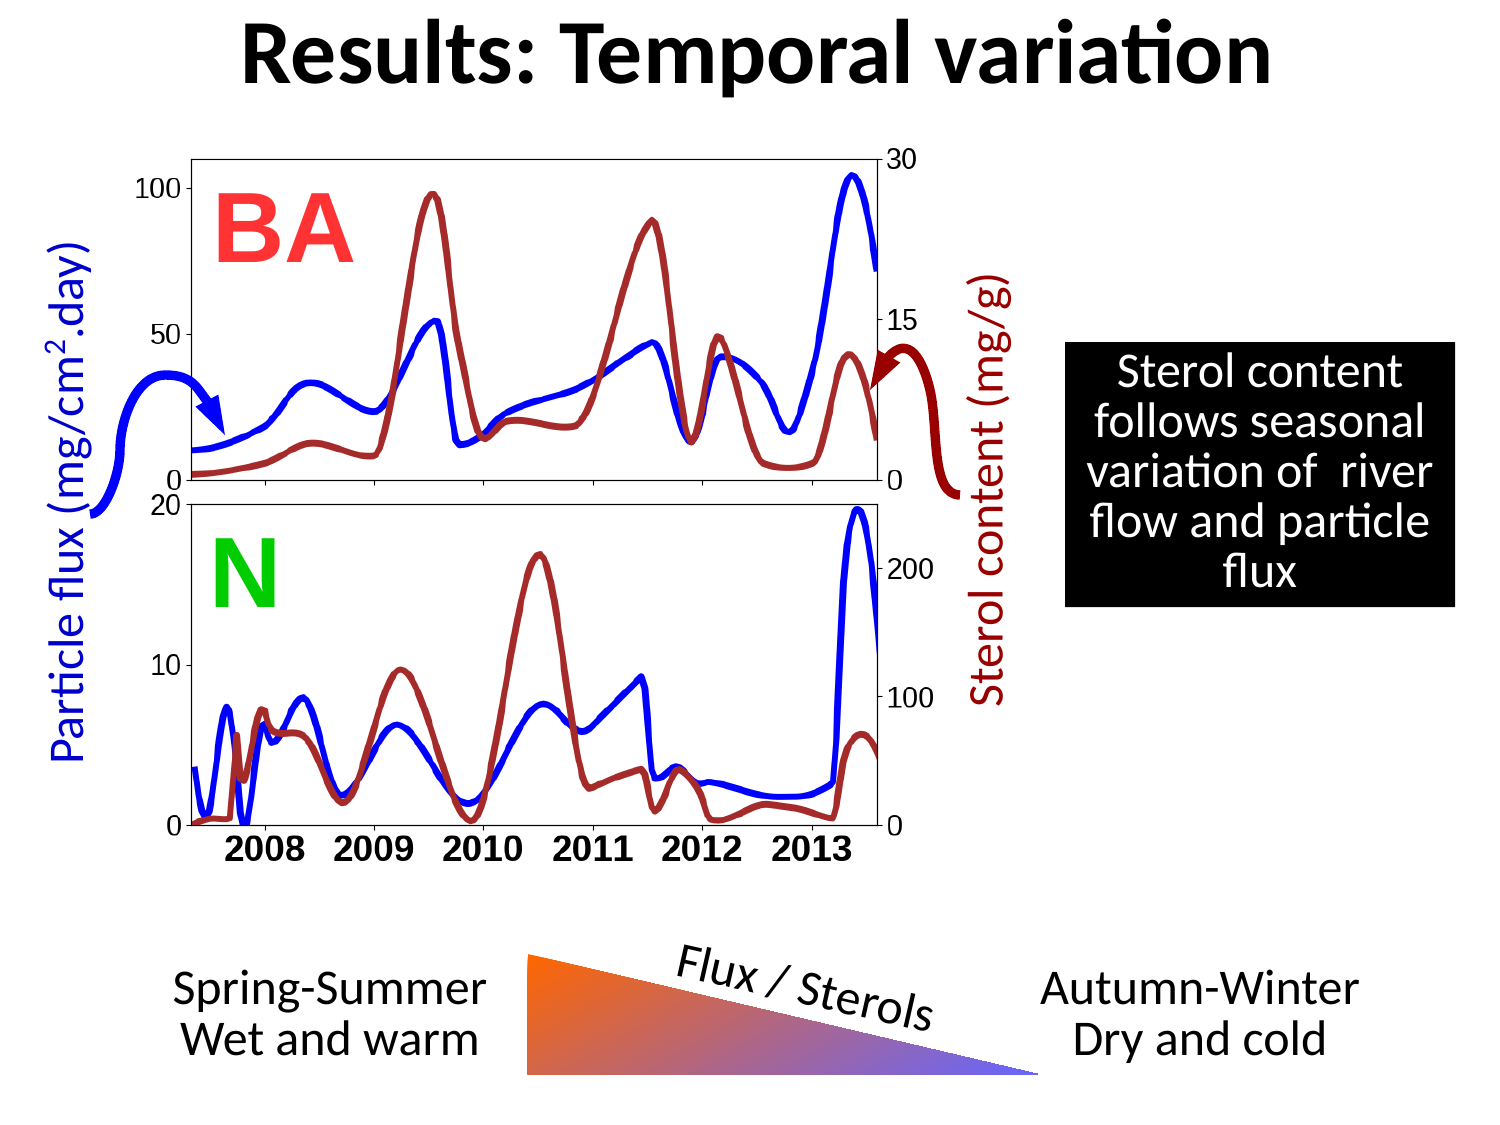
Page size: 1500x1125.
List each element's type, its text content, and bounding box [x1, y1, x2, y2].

text_box N [195, 510, 286, 637]
text_box Spring-Summer Wet and warm [135, 960, 526, 1081]
text_box Sterol content (mg/g) [945, 199, 1021, 781]
text_box Sterol content follows seasonal variation of river flow and particle flux [1065, 342, 1456, 608]
text_box [527, 954, 1020, 1075]
text_box BA [195, 164, 376, 292]
text_box Autumn-Winter Dry and cold [1020, 960, 1381, 1075]
text_box Particle flux (mg/cm2.day) [34, 195, 106, 811]
picture [105, 142, 961, 946]
text_box Results: Temporal variation [0, 7, 1500, 115]
text_box Flux / Sterols [584, 899, 1029, 1070]
